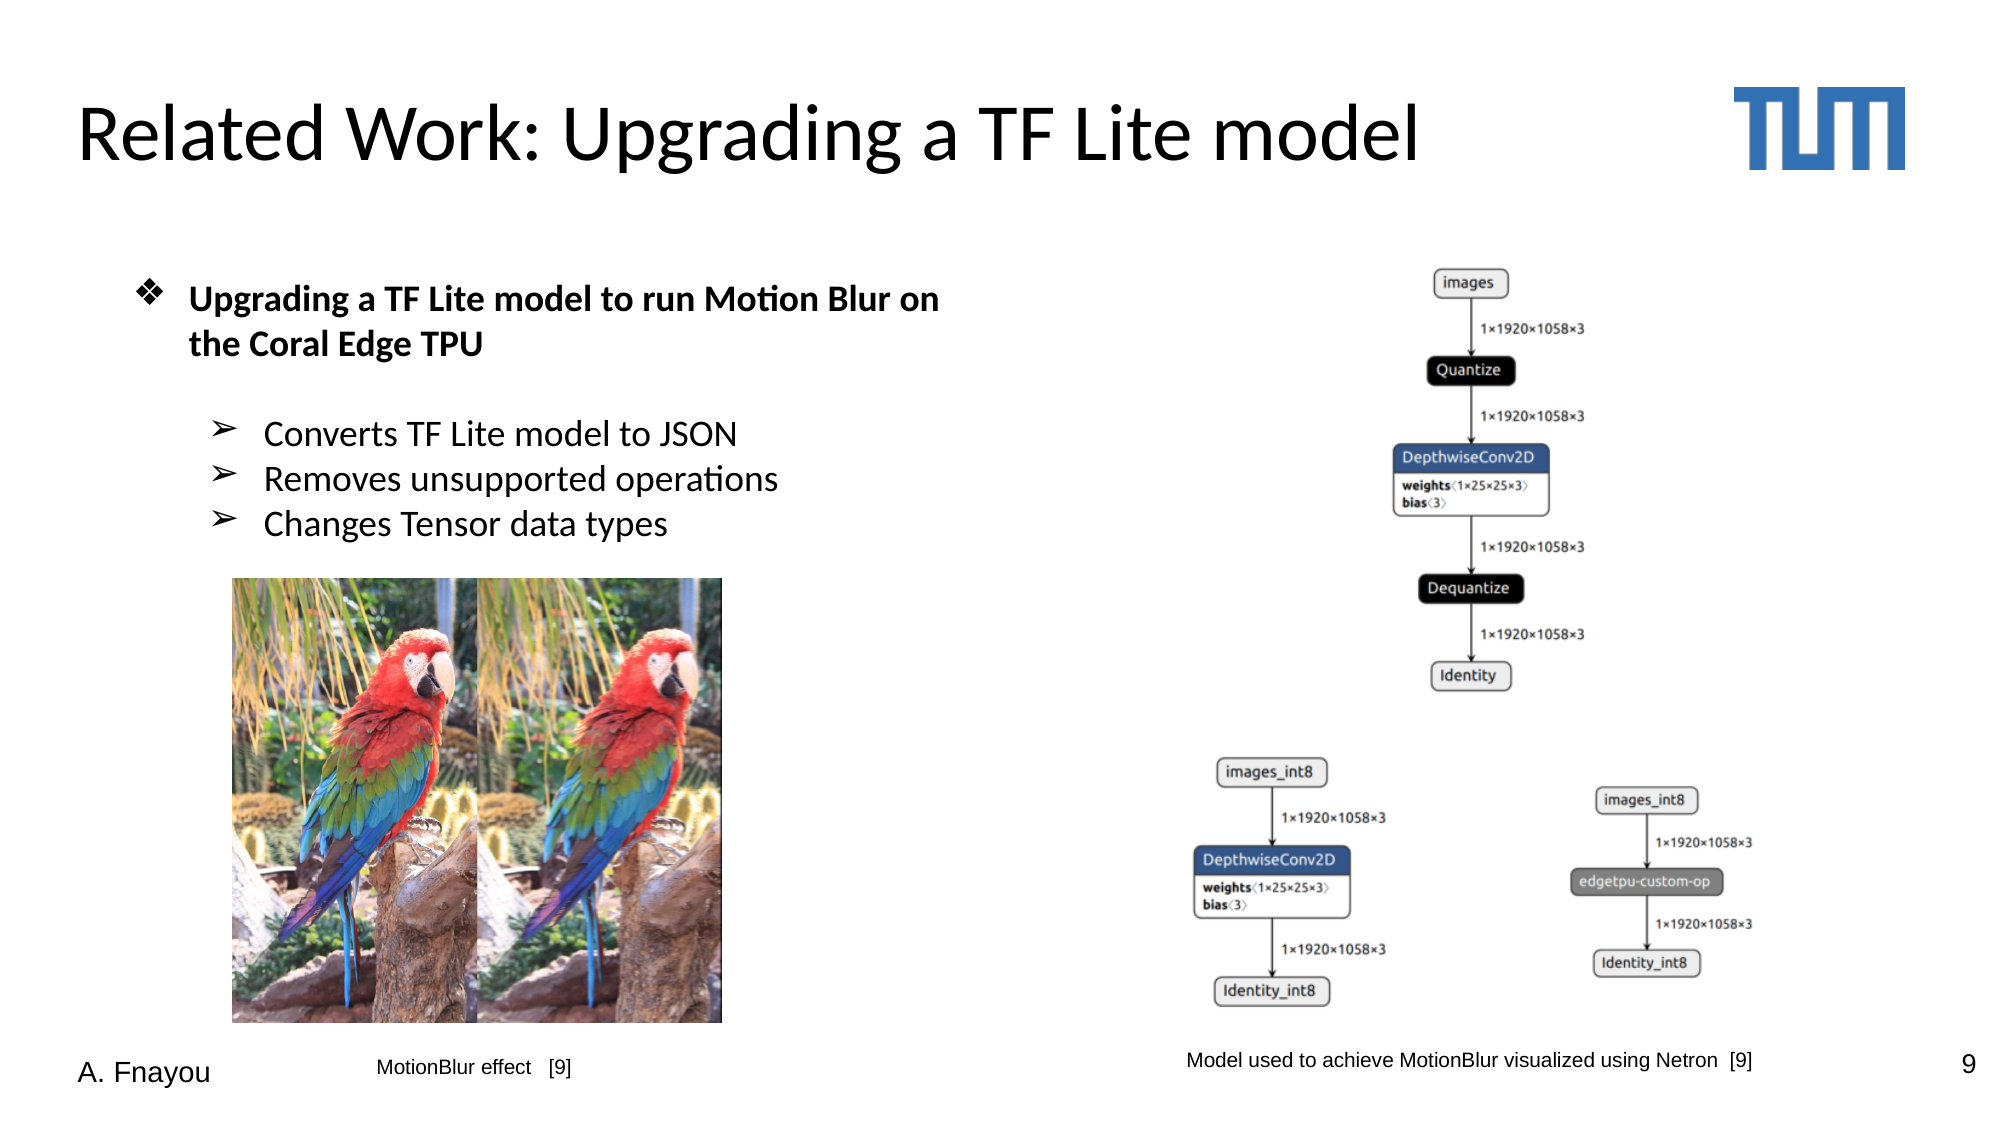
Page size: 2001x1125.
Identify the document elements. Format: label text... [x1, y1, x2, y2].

text_box MotionBlur effect [9] [361, 1038, 593, 1094]
picture [232, 578, 722, 1023]
text_box Model used to achieve MotionBlur visualized using Netron [9] [1171, 1031, 1782, 1087]
picture [1171, 740, 1782, 1027]
text_box Related Work: Upgrading a TF Lite model [62, 64, 1698, 192]
picture [1338, 225, 1615, 723]
text_box A. Fnayou [62, 1038, 233, 1104]
picture [1734, 87, 1905, 170]
text_box Upgrading a TF Lite model to run Motion Blur on the Coral Edge TPU Converts TF Lite model to JSON Removes unsupported operations Changes Tensor data types [99, 258, 1011, 559]
slide_number <number> [1871, 1038, 1992, 1125]
